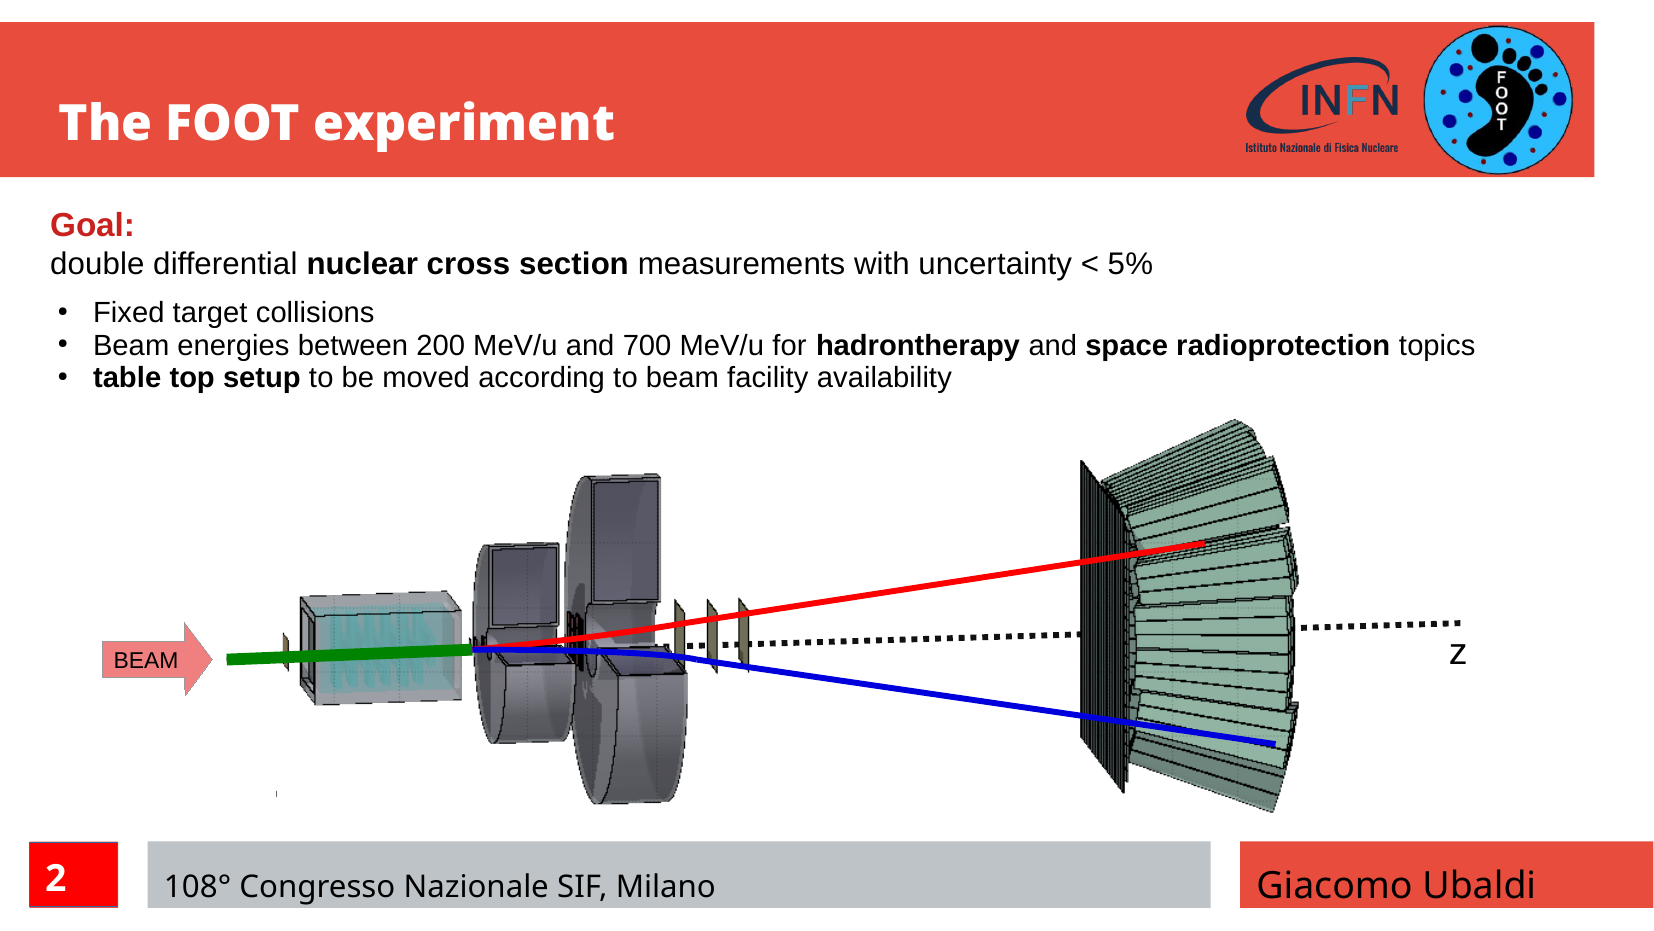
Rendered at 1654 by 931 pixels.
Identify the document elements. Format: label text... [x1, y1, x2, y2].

text_box Fixed target collisions Beam energies between 200 MeV/u and 700 MeV/u for hadrontherapy and space radioprotection topics table top setup to be moved according to beam facility availability [42, 288, 1654, 472]
title The FOOT experiment [1589, 44, 1595, 156]
text_box [184, 622, 197, 638]
text_box Giacomo Ubaldi [1241, 850, 1568, 910]
text_box 2 [30, 844, 86, 903]
picture [1246, 57, 1398, 152]
text_box [184, 688, 191, 696]
text_box z [1434, 619, 1528, 670]
text_box Goal: double differential nuclear cross section measurements with uncertainty < 5% [35, 196, 1654, 673]
picture [1409, 22, 1589, 182]
text_box [29, 842, 118, 907]
picture [276, 413, 1323, 824]
text_box Goal: double differential nuclear cross section measurements with uncertainty < 5% [1323, 472, 1654, 673]
text_box 108° Congresso Nazionale SIF, Milano [149, 856, 772, 908]
text_box BEAM [98, 638, 217, 688]
title The FOOT experiment [59, 44, 1409, 156]
